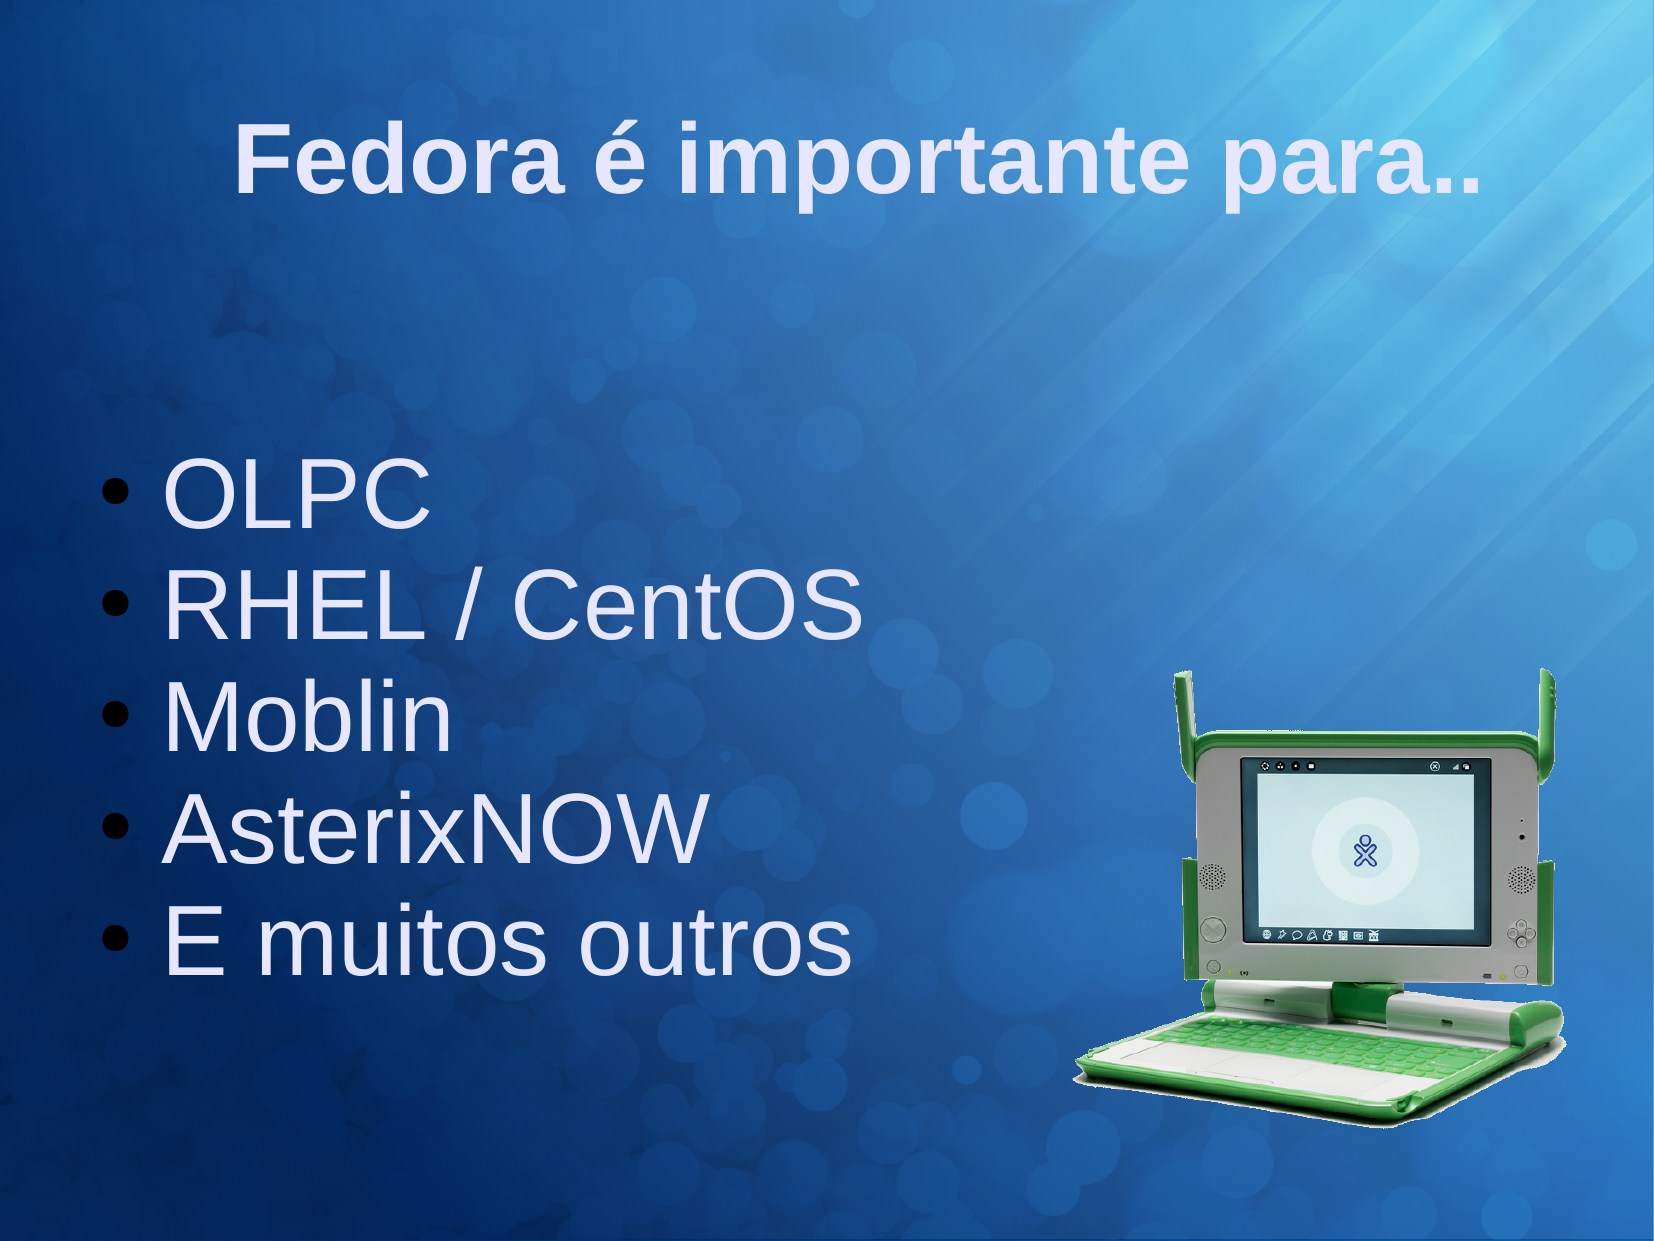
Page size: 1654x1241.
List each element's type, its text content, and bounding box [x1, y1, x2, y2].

picture [0, 0, 1654, 1241]
text_box Fedora é importante para.. OLPC RHEL / CentOS Moblin AsterixNOW E muitos outros [97, 92, 1586, 1007]
